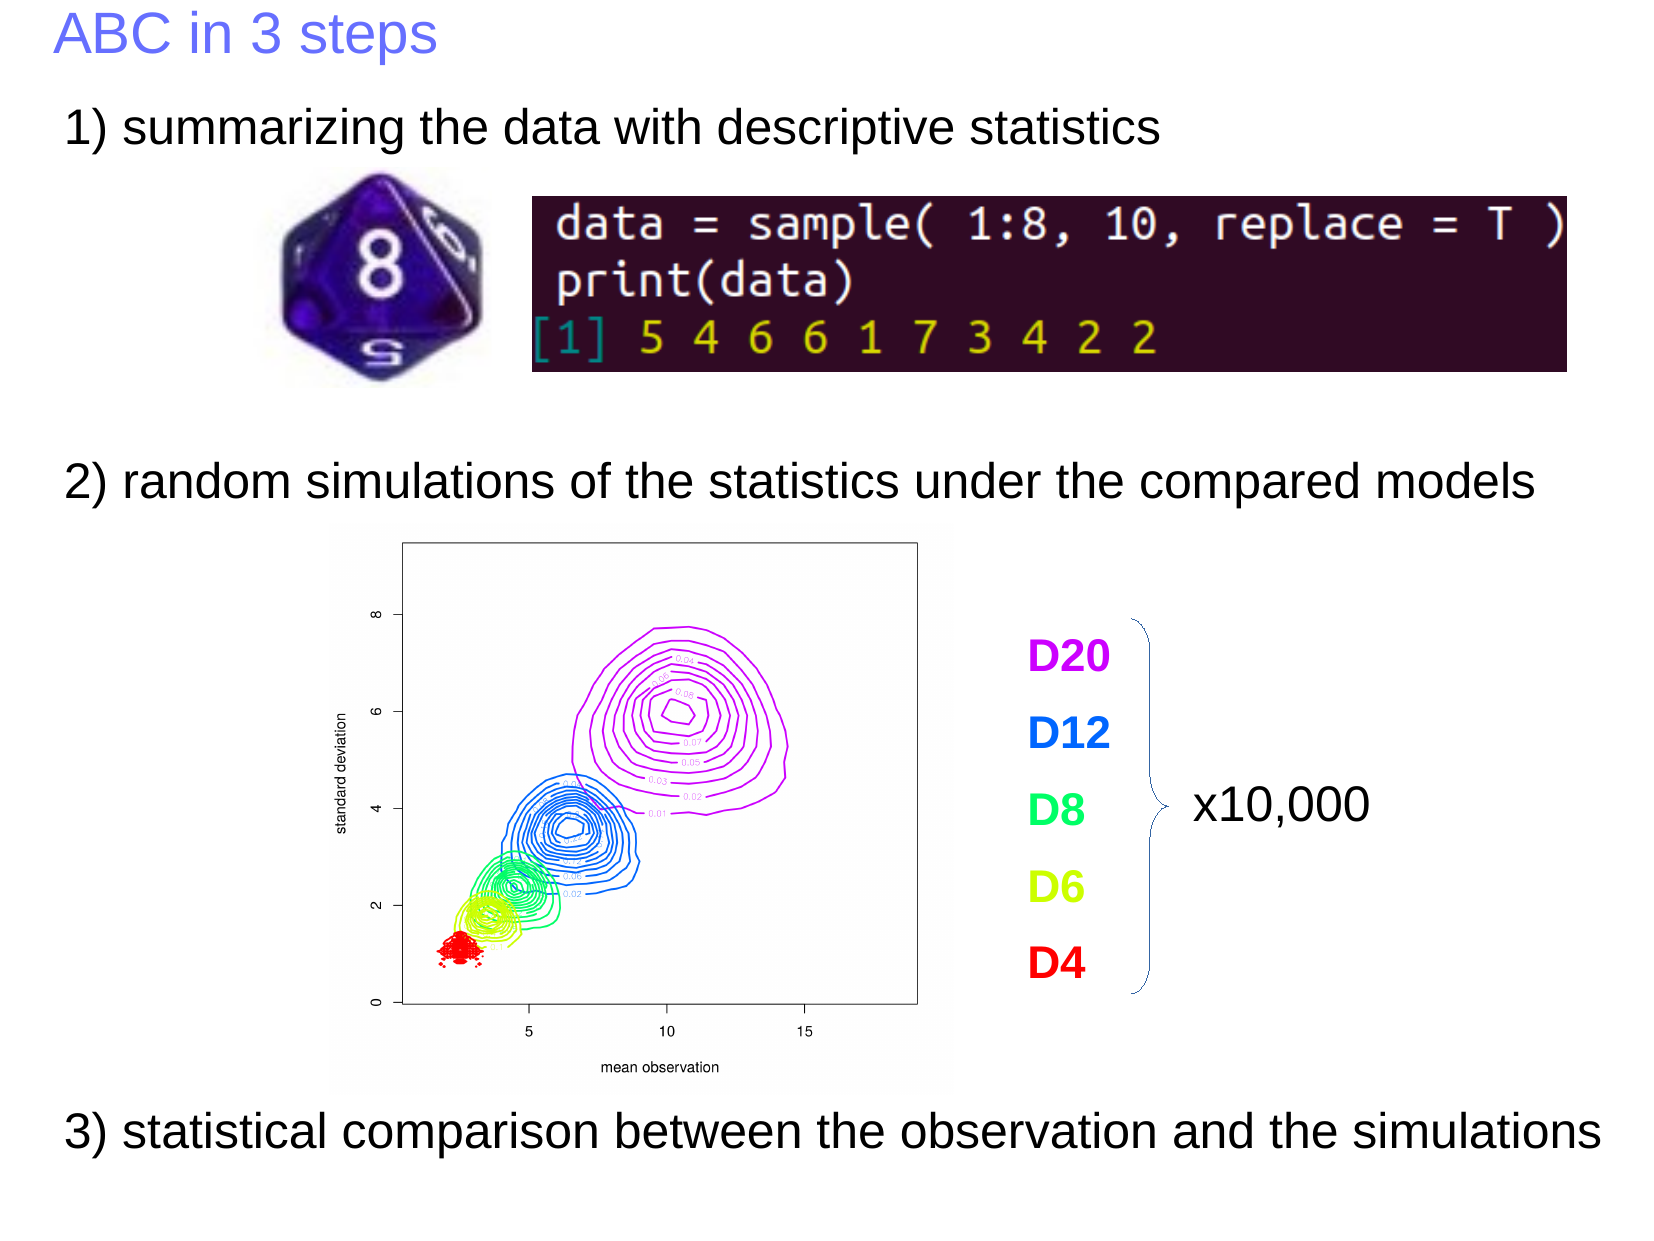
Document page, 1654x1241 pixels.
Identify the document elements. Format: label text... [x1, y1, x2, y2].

picture [329, 523, 954, 1095]
text_box D20 D12 D8 D6 D4 [1012, 596, 1213, 997]
text_box ABC in 3 steps [38, 0, 1607, 73]
picture [532, 196, 1567, 372]
text_box 1) summarizing the data with descriptive statistics [49, 92, 1177, 163]
picture [253, 167, 492, 388]
text_box x10,000 [1178, 768, 1386, 840]
text_box 3) statistical comparison between the observation and the simulations [49, 1096, 1628, 1241]
text_box 2) random simulations of the statistics under the compared models [49, 446, 1563, 573]
